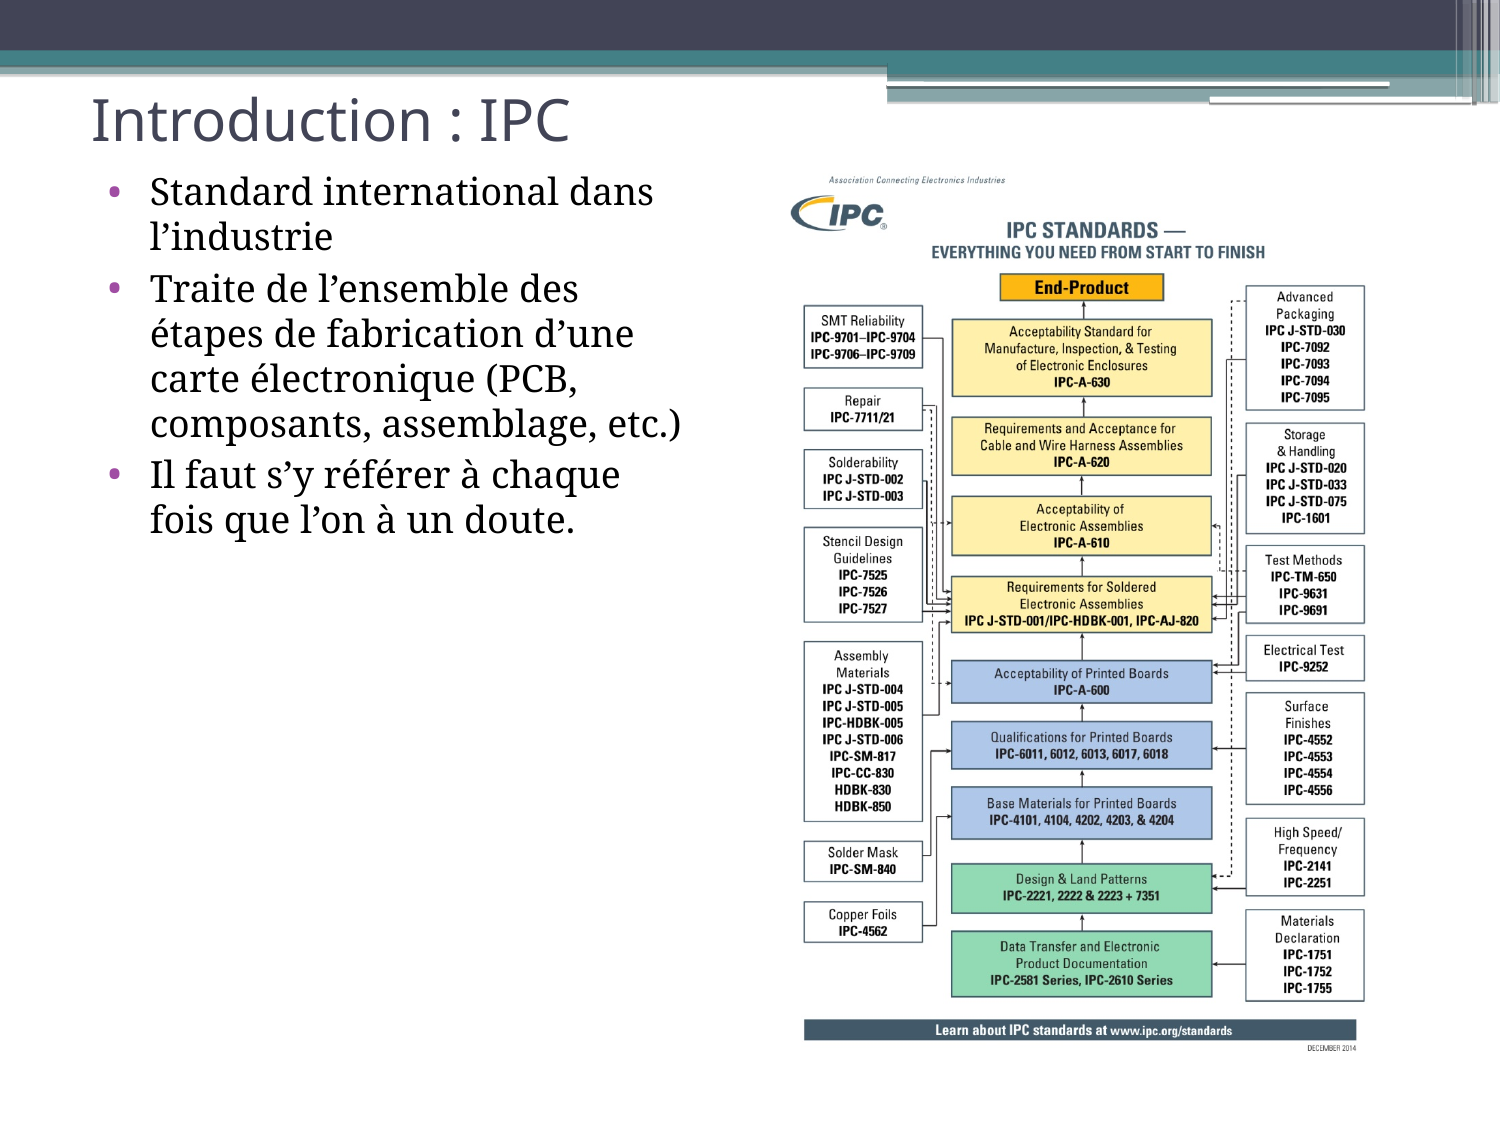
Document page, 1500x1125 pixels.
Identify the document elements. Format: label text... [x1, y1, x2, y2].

list Standard international dans l’industrie Traite de l’ensemble des étapes de fabrication d’une carte électronique (PCB, composants, assemblage, etc.) Il faut s’y référer à chaque fois que l’on à un doute. [75, 160, 704, 1079]
picture [735, 151, 1445, 1071]
title Introduction : IPC [76, 30, 1427, 206]
